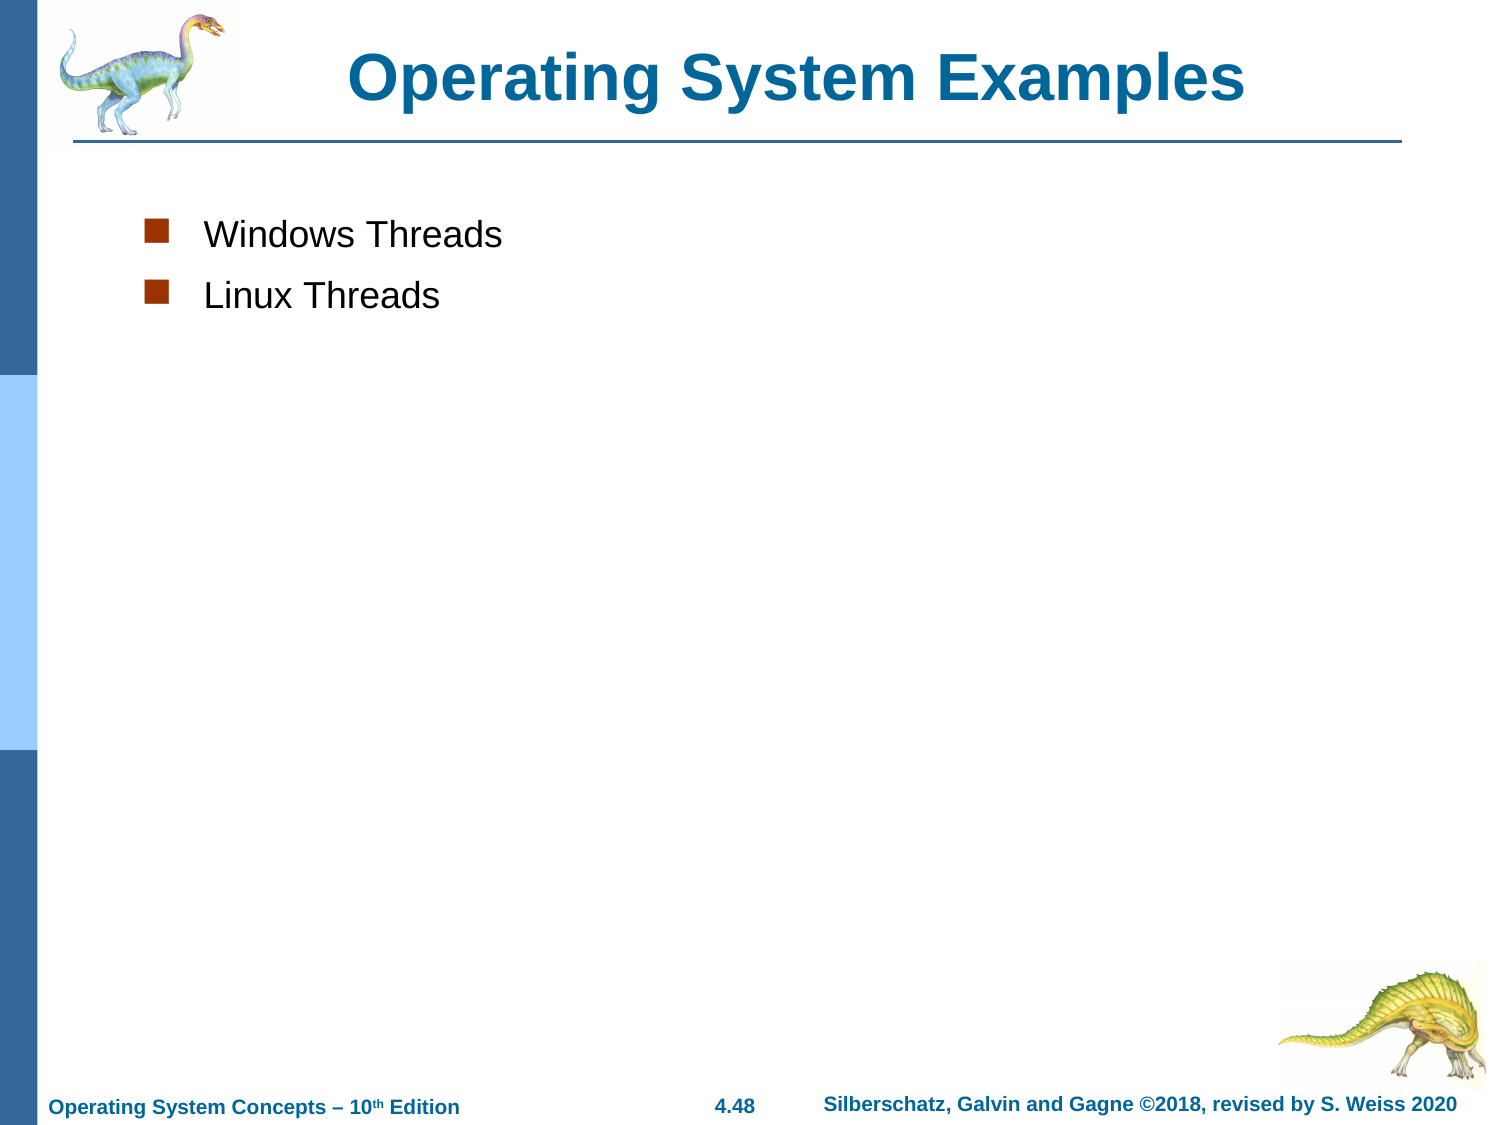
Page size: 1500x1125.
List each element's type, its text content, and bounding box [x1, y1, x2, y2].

list Windows Threads Linux Threads [132, 202, 1358, 940]
title Operating System Examples [168, 26, 1428, 122]
picture [46, 0, 243, 149]
picture [1275, 959, 1486, 1090]
picture [1140, 1096, 1148, 1101]
